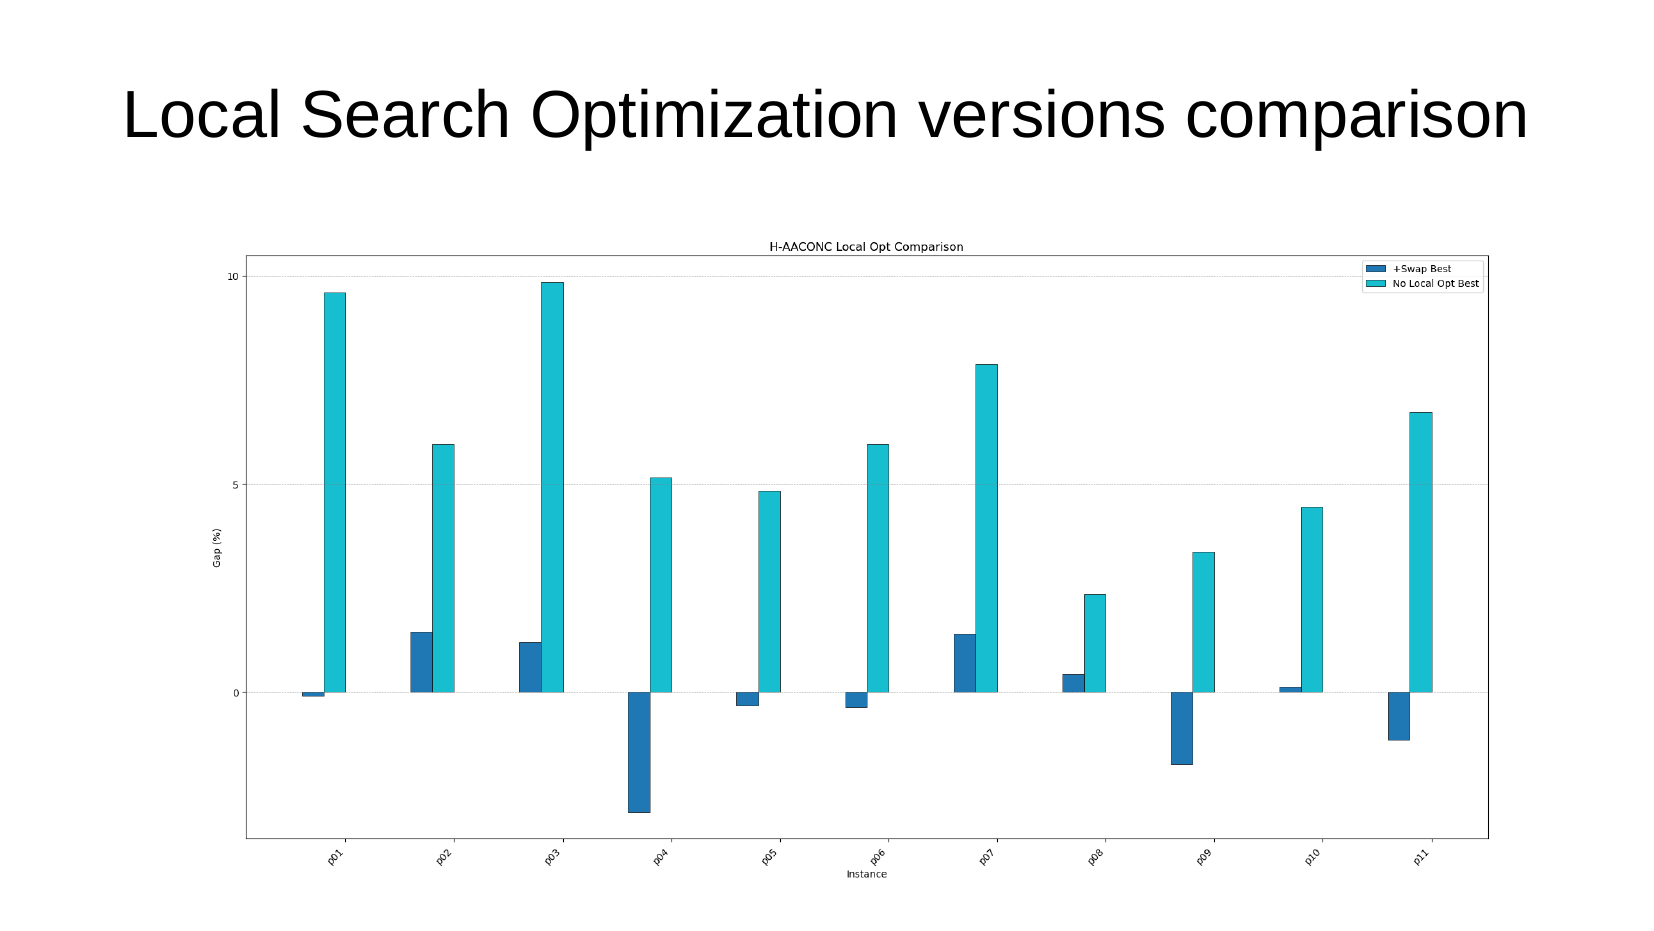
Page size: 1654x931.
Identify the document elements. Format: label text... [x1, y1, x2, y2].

picture [187, 226, 1501, 901]
title Local Search Optimization versions comparison [82, 37, 1571, 193]
